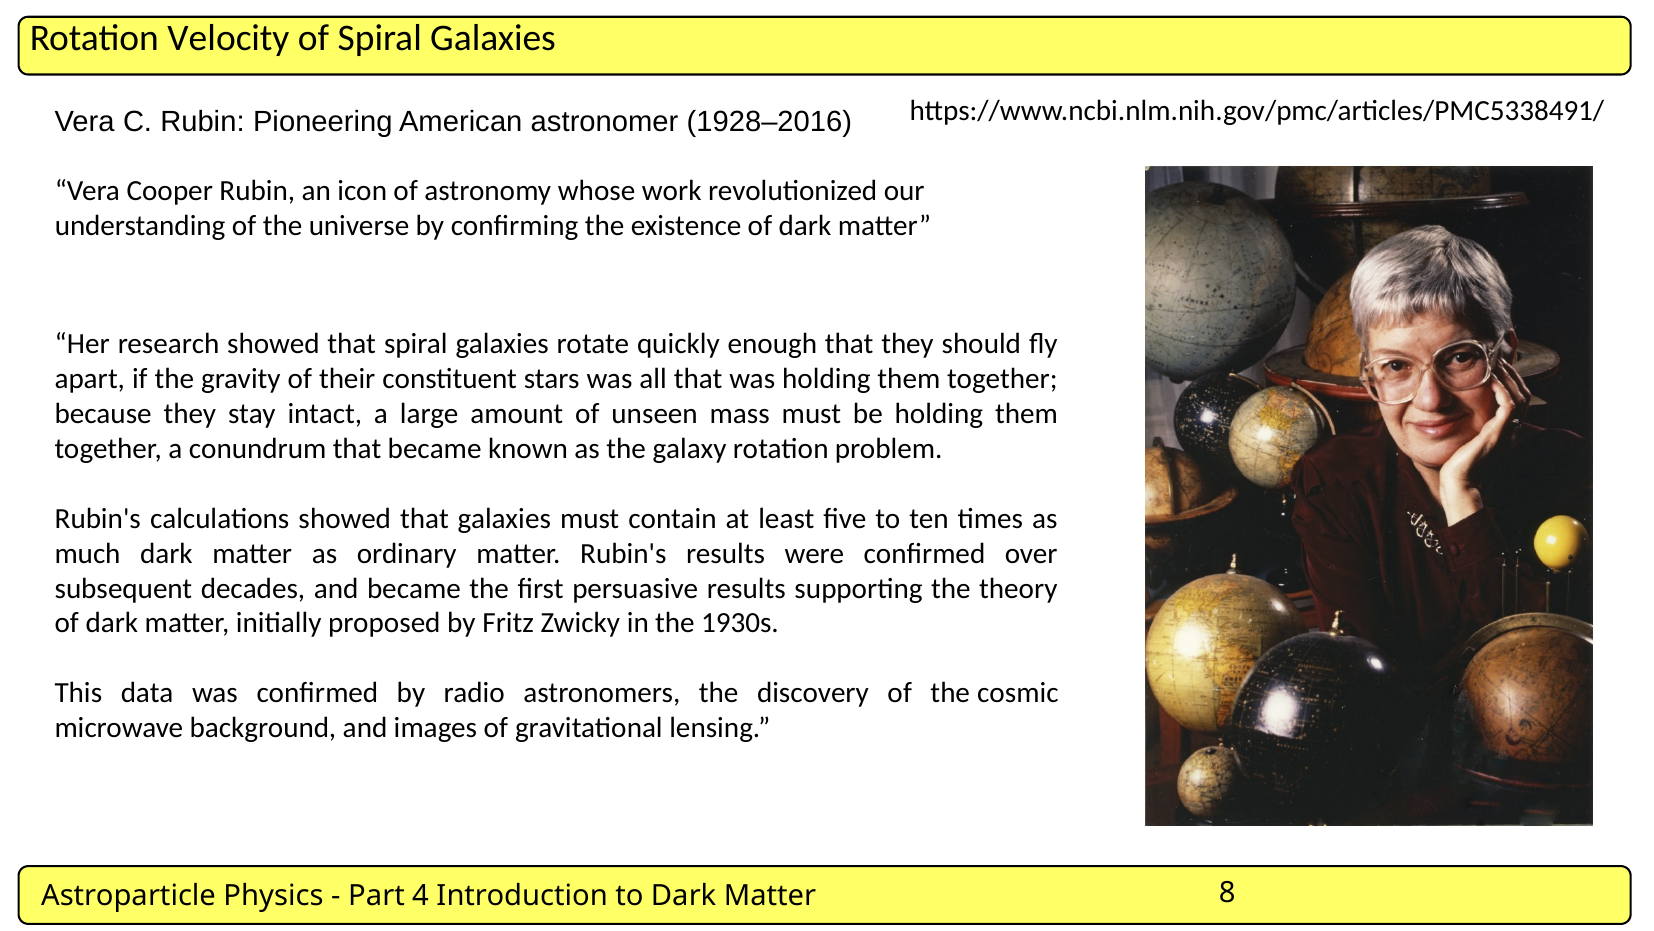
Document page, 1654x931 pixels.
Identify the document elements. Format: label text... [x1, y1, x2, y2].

text_box Astroparticle Physics - Part 4 Introduction to Dark Matter [40, 876, 939, 931]
picture [1143, 164, 1594, 827]
text_box “Vera Cooper Rubin, an icon of astronomy whose work revolutionized our understanding of the universe by confirming the existence of dark matter” [40, 164, 1096, 249]
text_box [1218, 873, 1604, 931]
text_box https://www.ncbi.nlm.nih.gov/pmc/articles/PMC5338491/ [895, 84, 1654, 134]
text_box Vera C. Rubin: Pioneering American astronomer (1928–2016) [40, 95, 1107, 145]
text_box Rotation Velocity of Spiral Galaxies [15, 15, 573, 77]
text_box “Her research showed that spiral galaxies rotate quickly enough that they should fly apart, if the gravity of their constituent stars was all that was holding them together; because they stay intact, a large amount of unseen mass must be holding them together, a conundrum that became known as the galaxy rotation problem. Rubin's calculations showed that galaxies must contain at least five to ten times as much dark matter as ordinary matter. Rubin's results were confirmed over subsequent decades, and became the first persuasive results supporting the theory of dark matter, initially proposed by Fritz Zwicky in the 1930s. This data was confirmed by radio astronomers, the discovery of the cosmic microwave background, and images of gravitational lensing.” [40, 317, 1076, 751]
